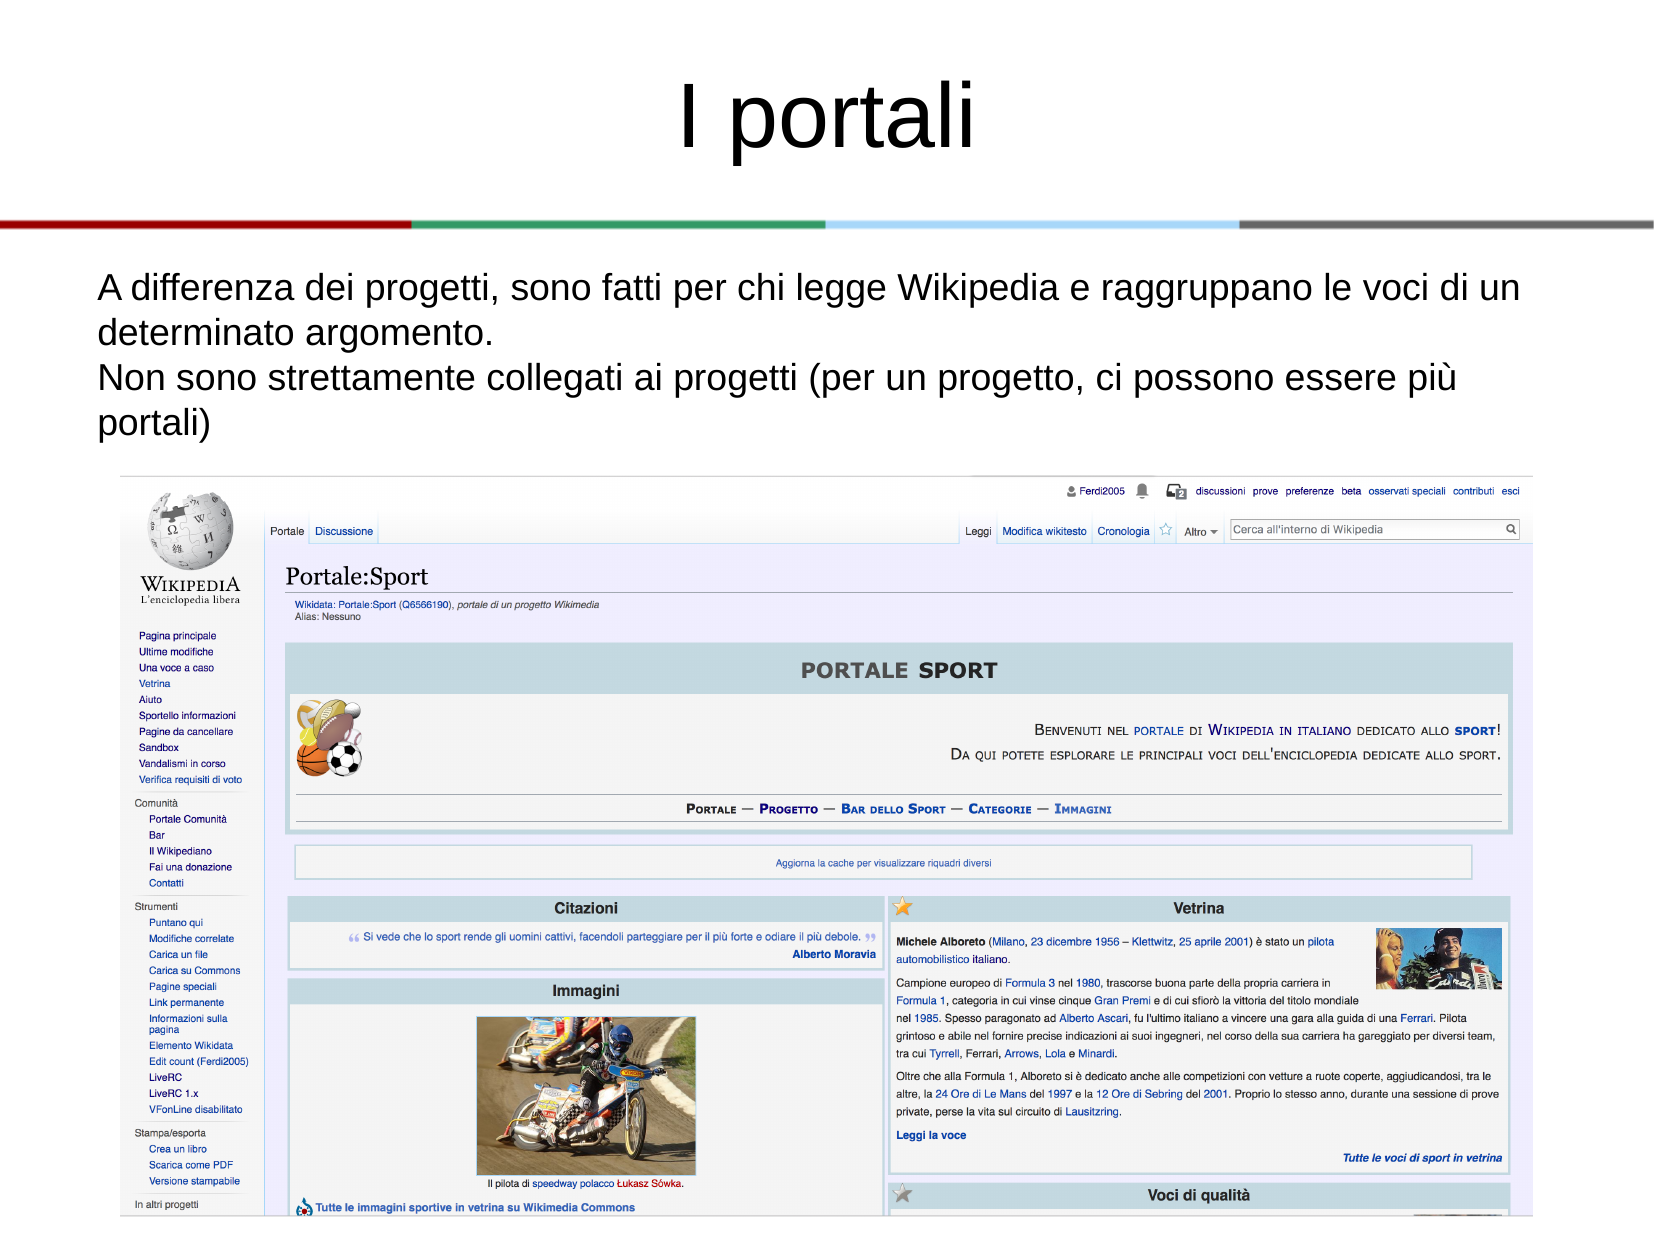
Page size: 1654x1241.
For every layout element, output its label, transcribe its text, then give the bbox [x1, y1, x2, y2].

text_box A differenza dei progetti, sono fatti per chi legge Wikipedia e raggruppano le voci di un determinato argomento. Non sono strettamente collegati ai progetti (per un progetto, ci possono essere più portali) [82, 255, 1548, 451]
picture [0, 208, 1654, 243]
text_box I portali [82, 7, 1571, 208]
picture [120, 475, 1533, 1217]
